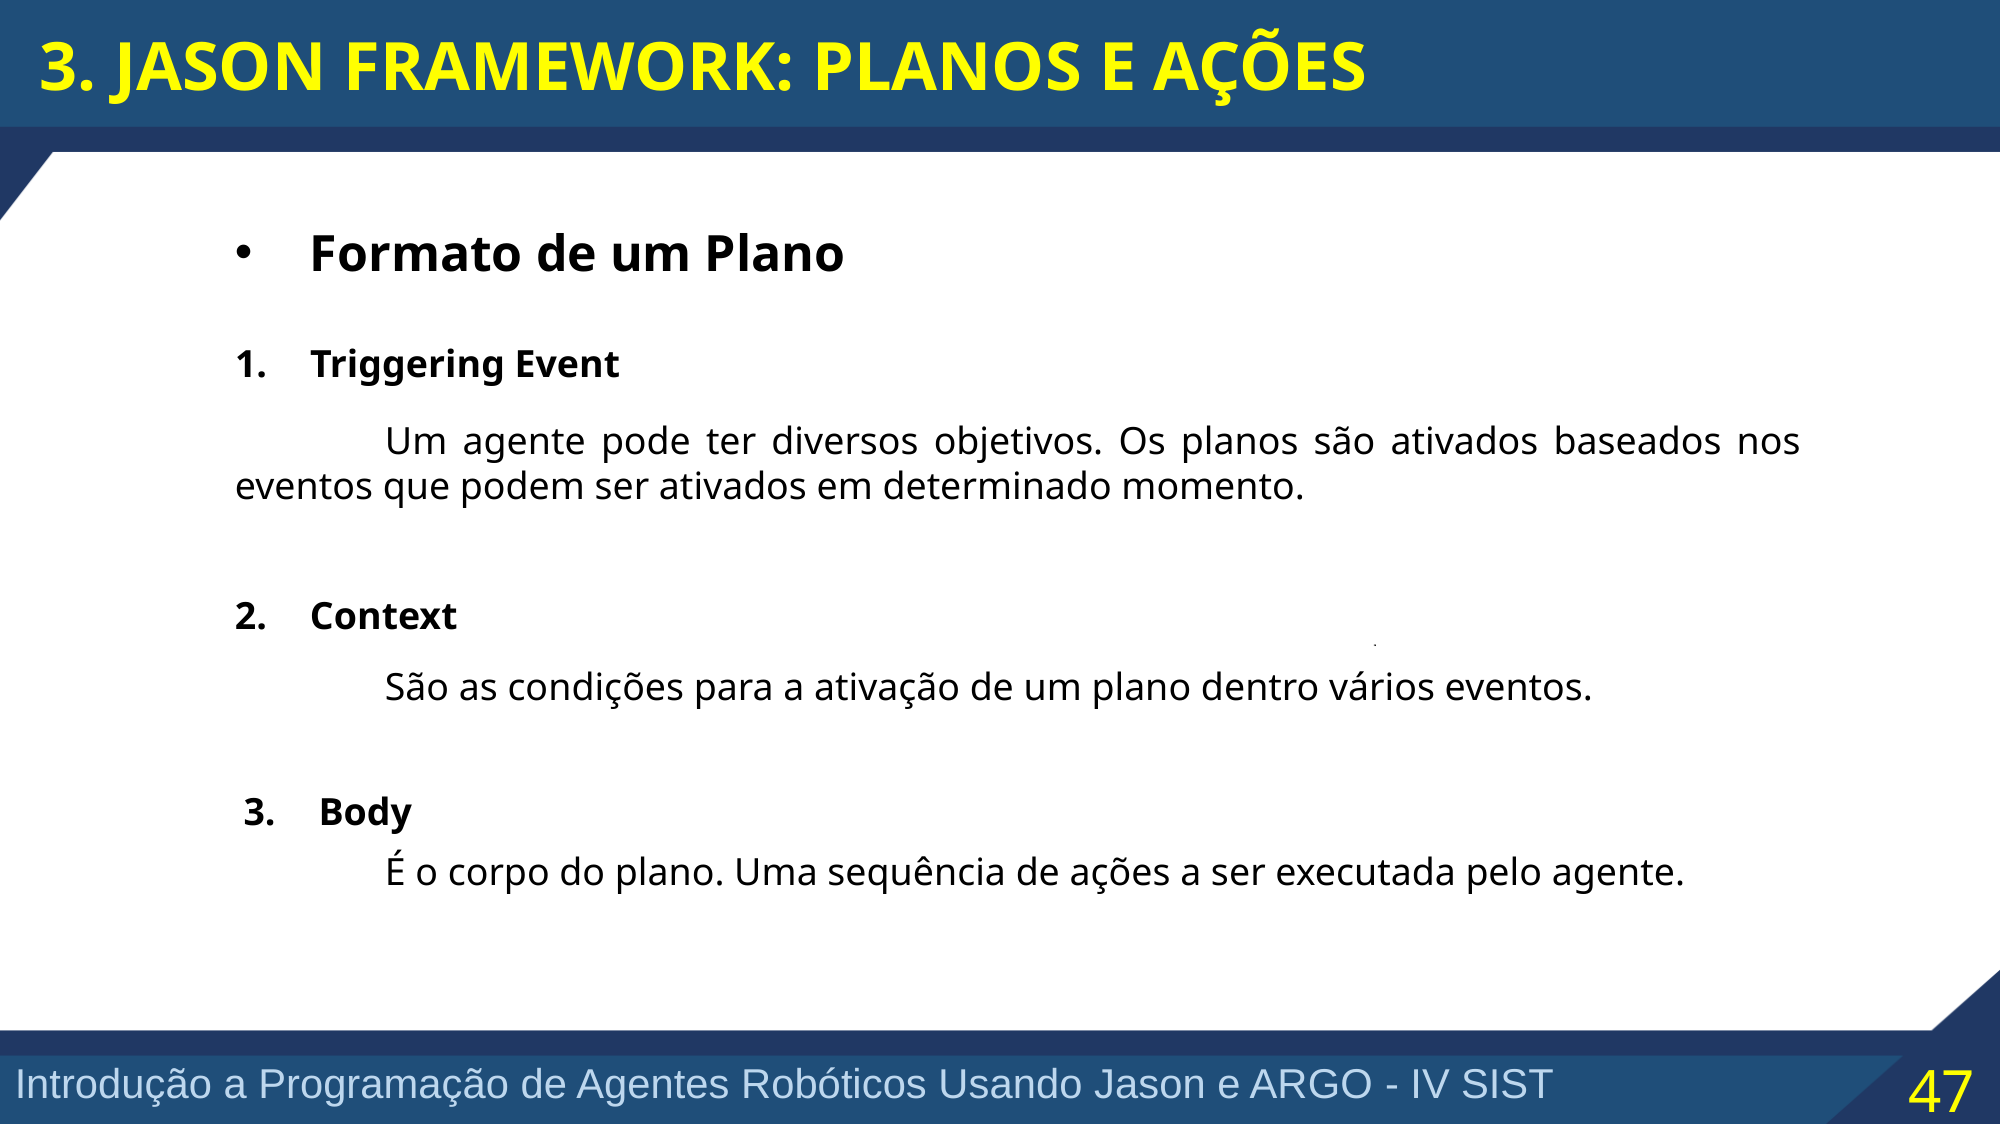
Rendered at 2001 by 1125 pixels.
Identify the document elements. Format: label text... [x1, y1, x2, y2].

text_box Formato de um Plano [220, 214, 1496, 290]
text_box Um agente pode ter diversos objetivos. Os planos são ativados baseados nos eventos que podem ser ativados em determinado momento. [220, 409, 1817, 515]
picture [0, 0, 2000, 1124]
text_box É o corpo do plano. Uma sequência de ações a ser executada pelo agente. [220, 840, 1817, 900]
text_box São as condições para a ativação de um plano dentro vários eventos. [220, 655, 1817, 716]
text_box Body [228, 780, 437, 840]
text_box Triggering Event [220, 338, 1275, 409]
text_box 3. JASON FRAMEWORK: PLANOS E AÇÕES [24, 16, 2000, 112]
text_box Context [220, 584, 971, 645]
